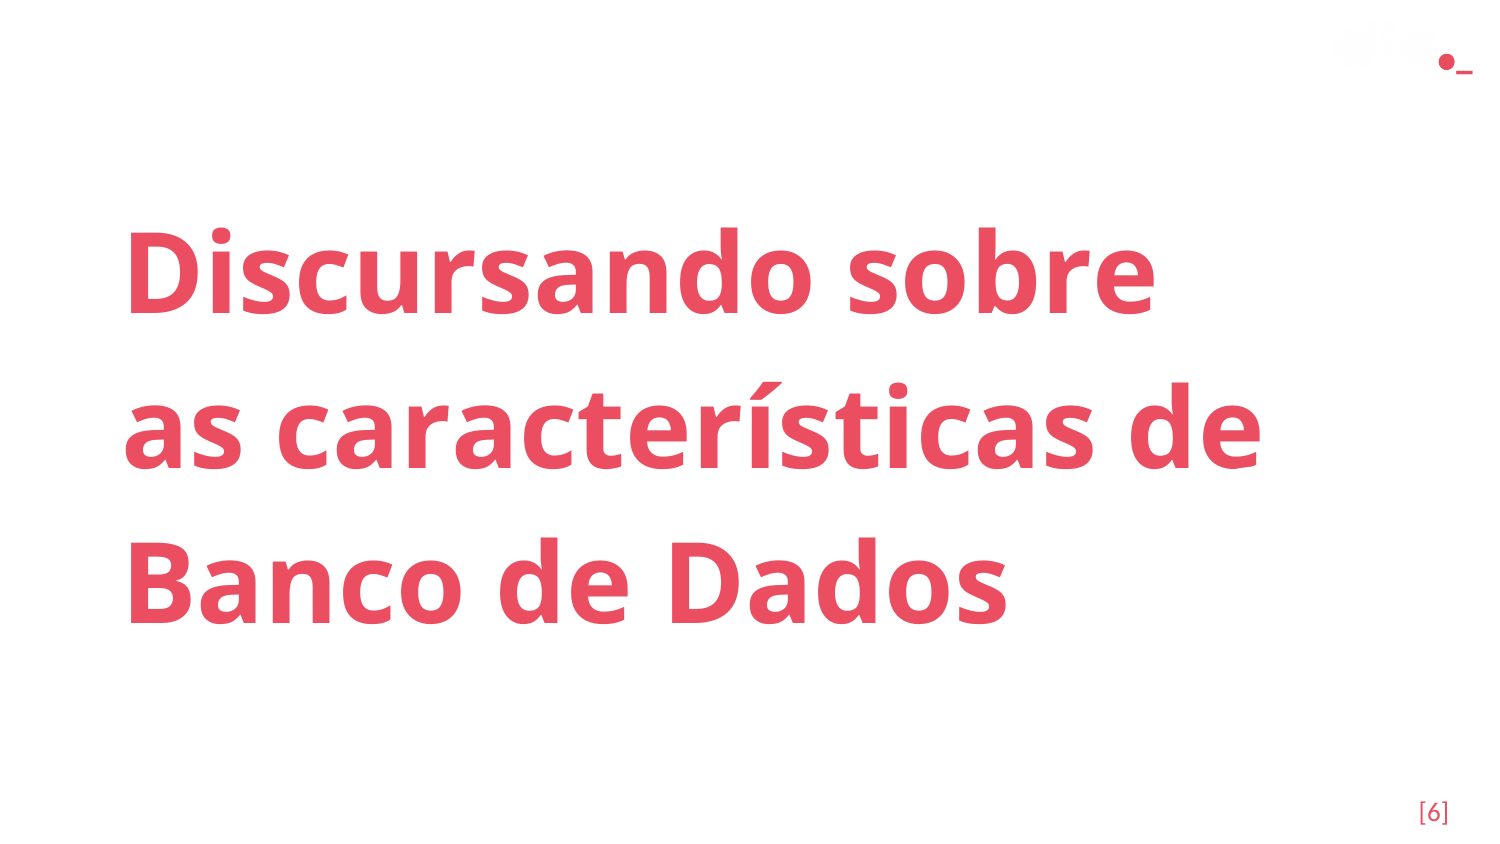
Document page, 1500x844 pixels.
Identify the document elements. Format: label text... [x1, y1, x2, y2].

slide_number [6] [1403, 779, 1494, 844]
picture [1018, 437, 1459, 812]
text_box Discursando sobre as características de Banco de Dados [106, 165, 1282, 431]
picture [1333, 19, 1473, 75]
